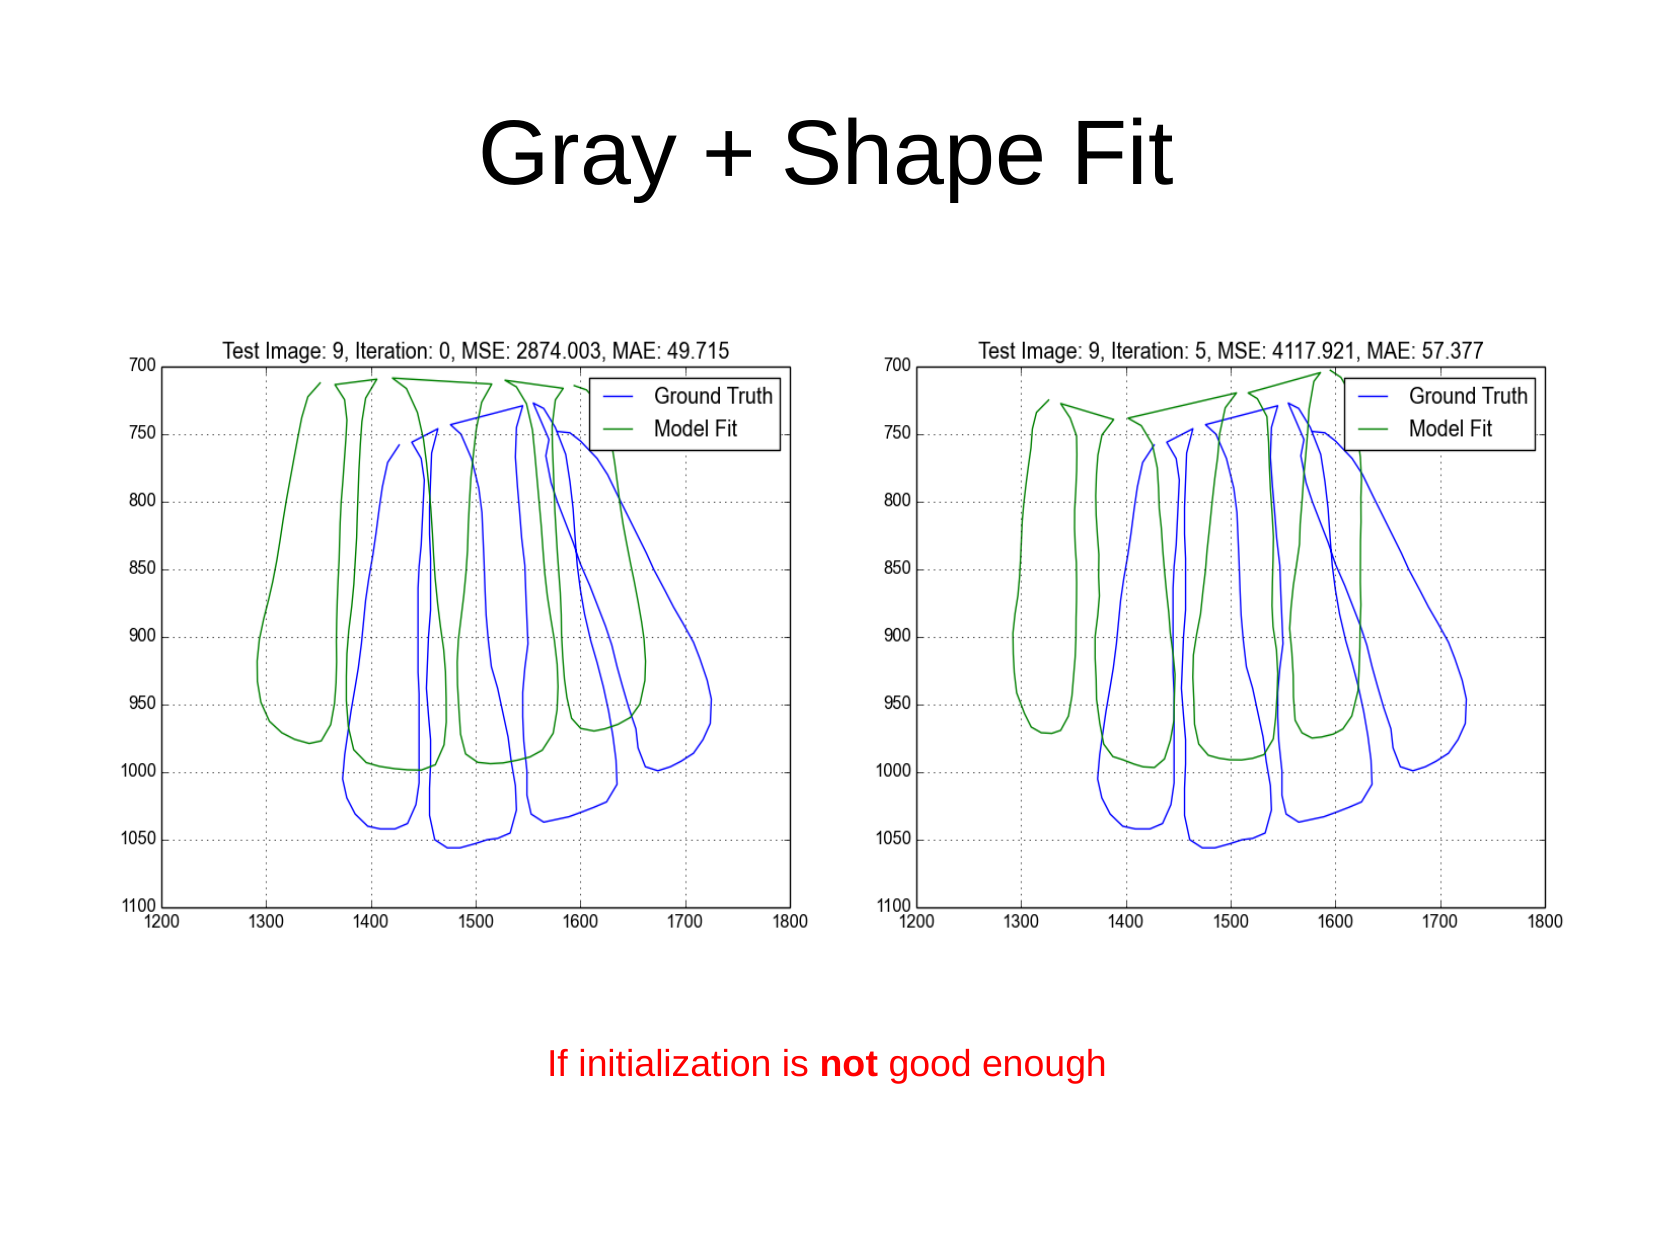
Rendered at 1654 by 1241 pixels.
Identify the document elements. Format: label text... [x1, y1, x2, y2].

picture [60, 299, 1626, 976]
title Gray + Shape Fit [82, 49, 1571, 257]
text_box If initialization is not good enough [0, 1035, 1654, 1092]
